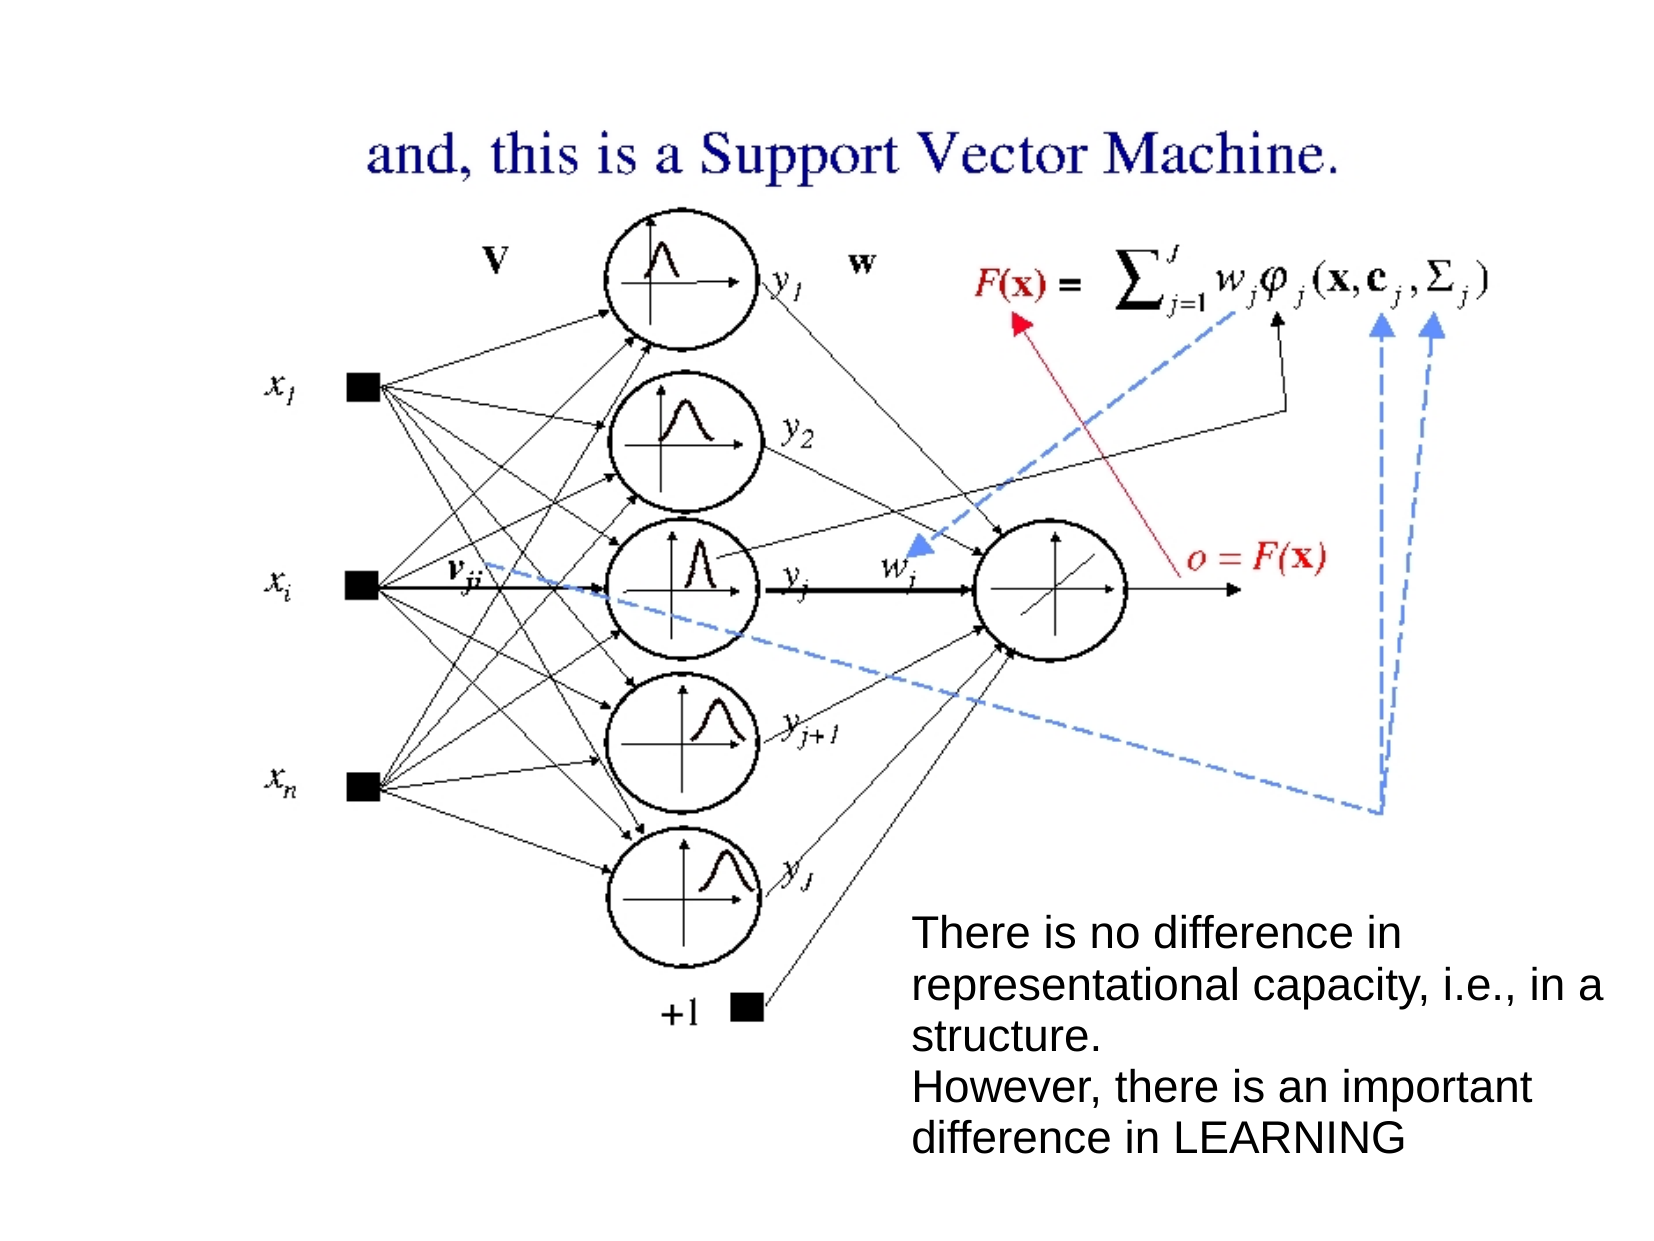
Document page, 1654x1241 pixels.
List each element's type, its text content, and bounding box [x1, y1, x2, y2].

picture [120, 59, 1514, 1104]
text_box There is no difference in representational capacity, i.e., in a structure. However, there is an important difference in LEARNING [896, 900, 1651, 1214]
